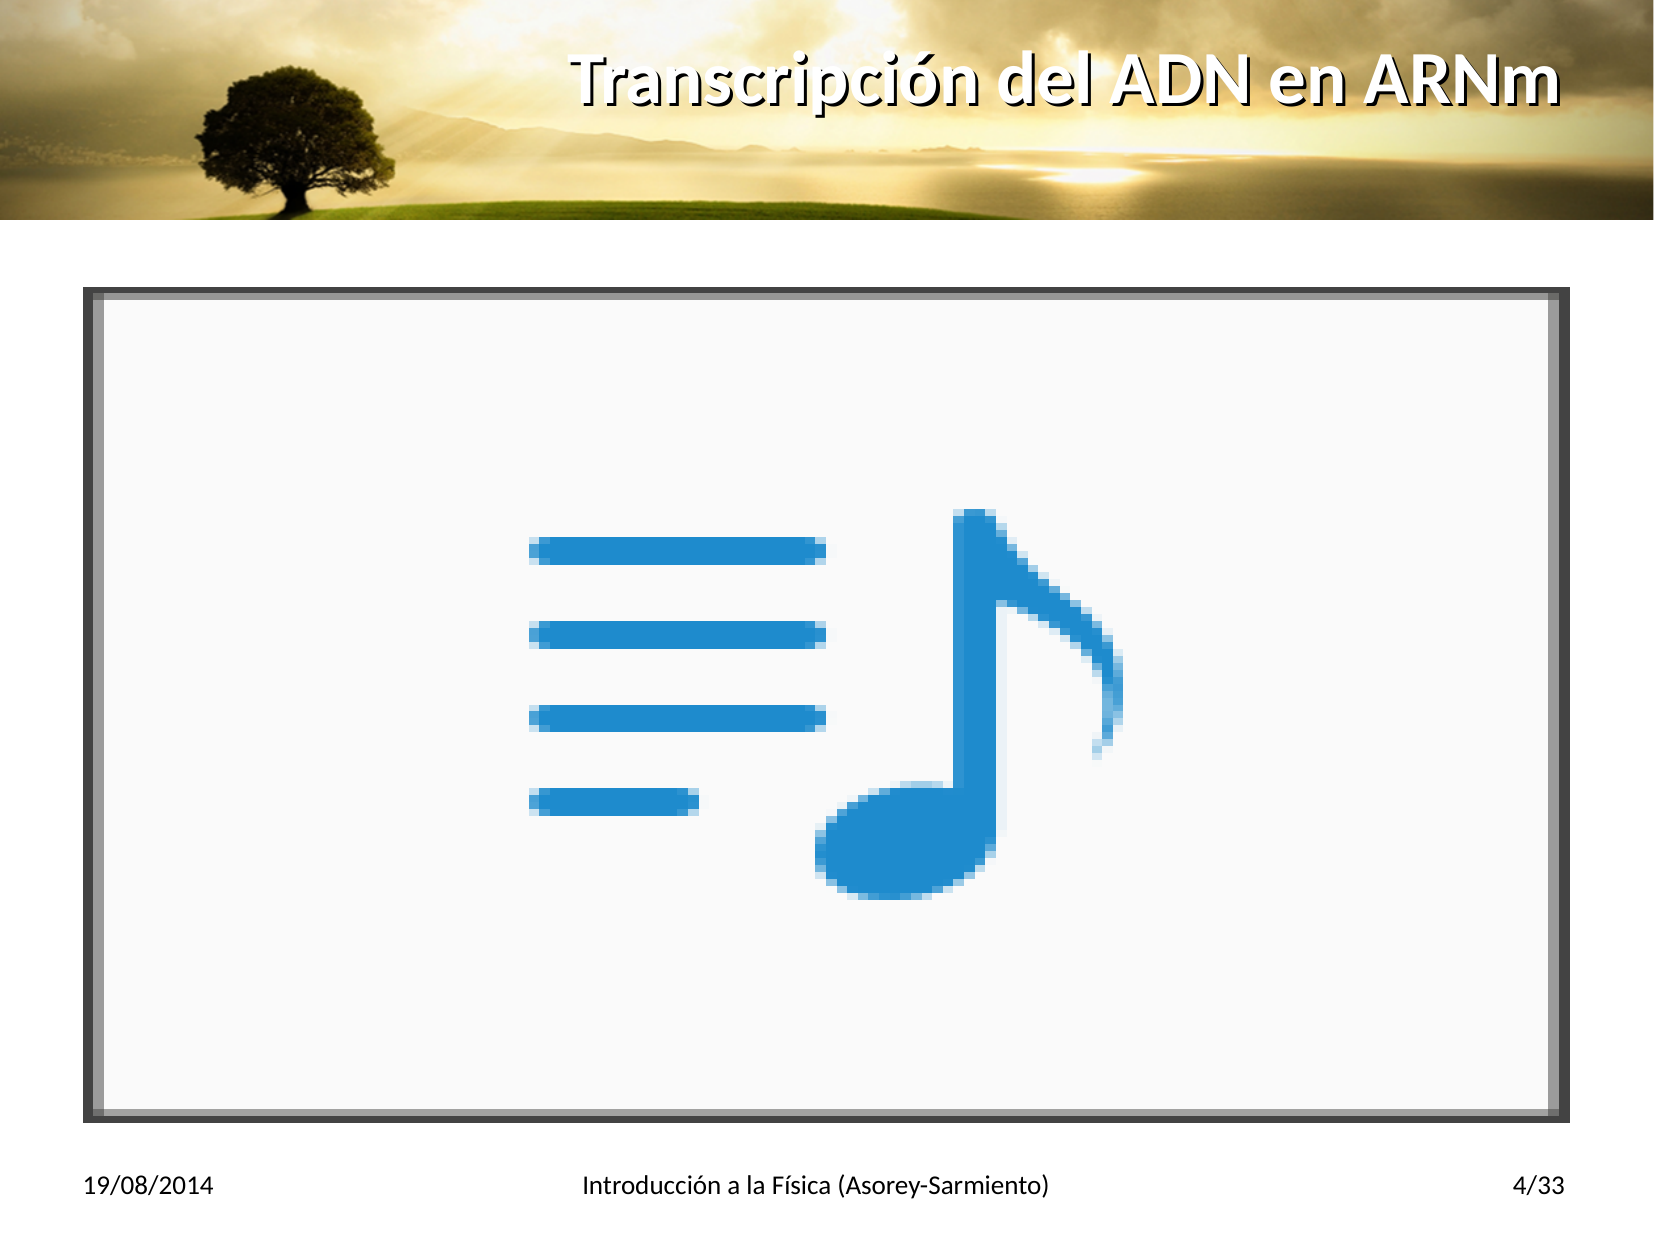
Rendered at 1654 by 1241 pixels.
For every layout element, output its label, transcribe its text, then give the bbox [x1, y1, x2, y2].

text_box [82, 286, 1571, 1124]
picture [0, 0, 1654, 220]
title Transcripción del ADN en ARNm [75, 19, 1564, 151]
